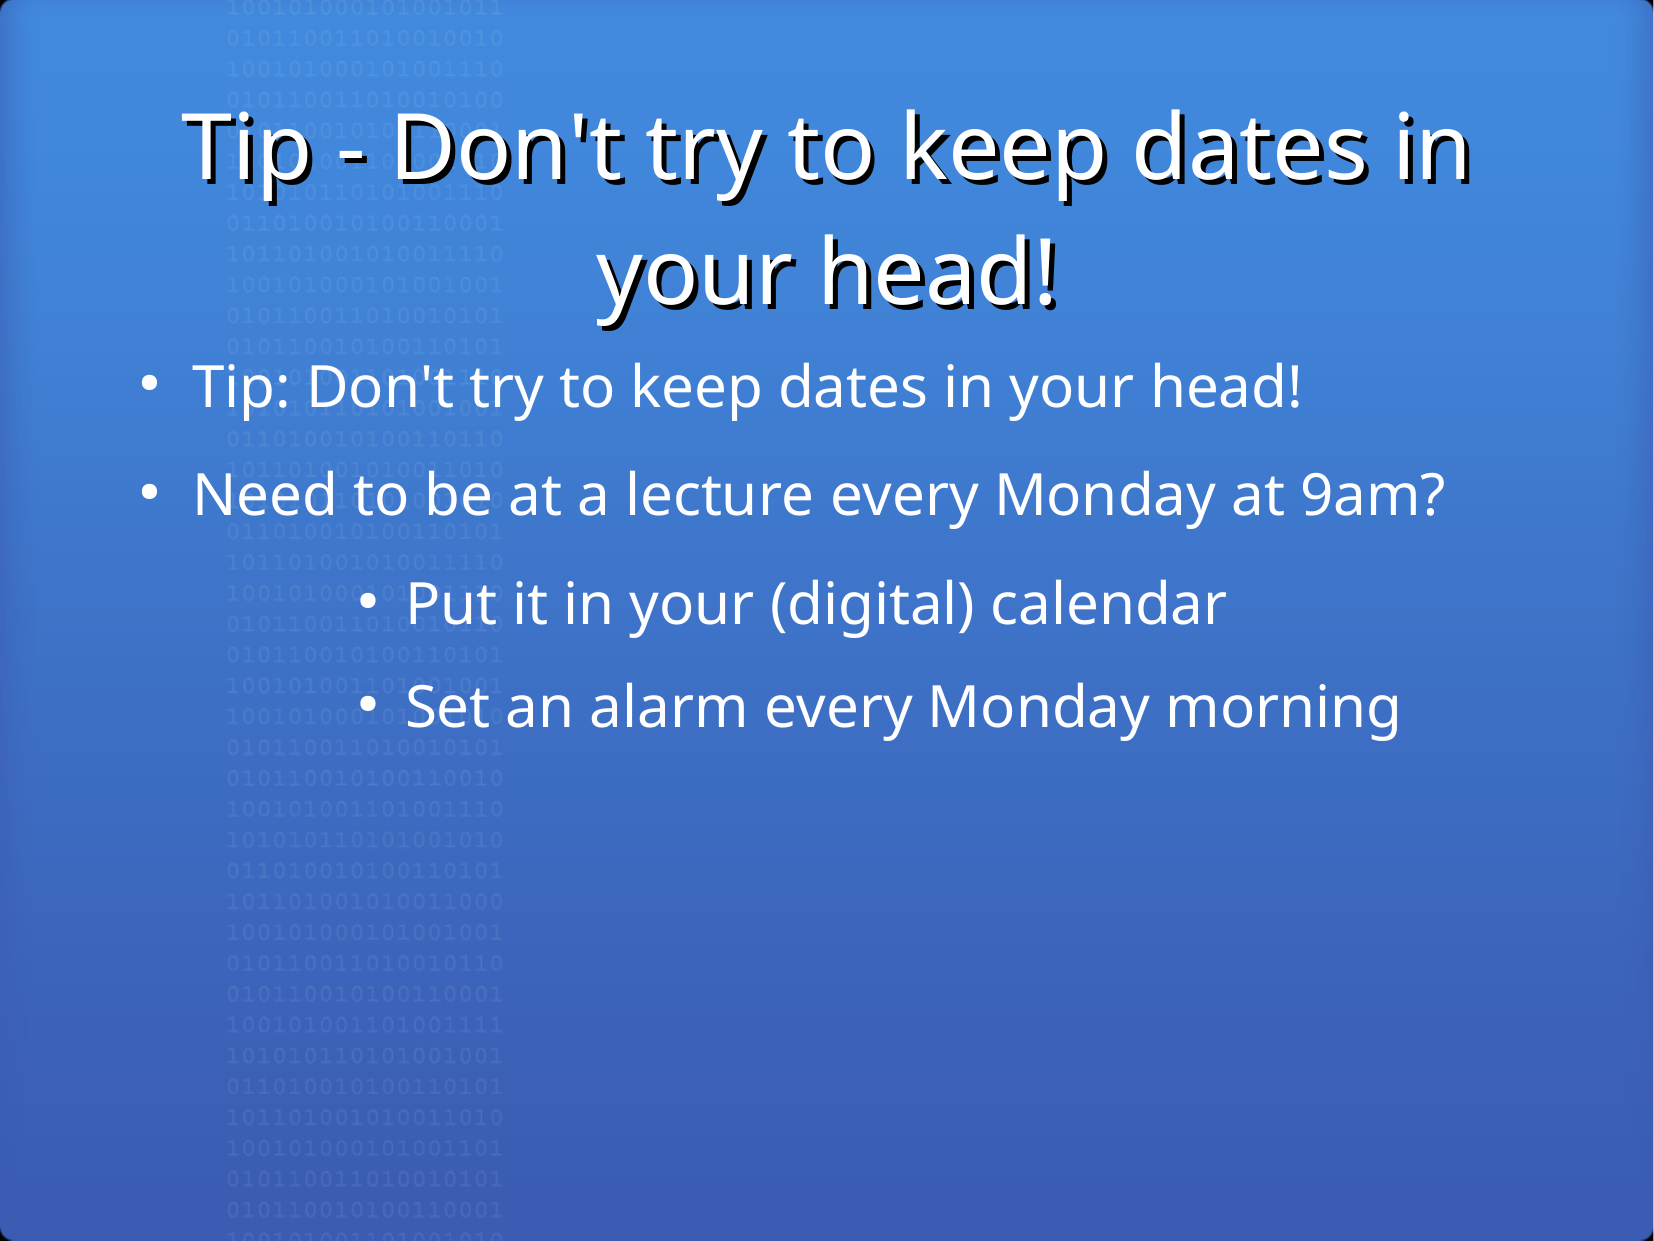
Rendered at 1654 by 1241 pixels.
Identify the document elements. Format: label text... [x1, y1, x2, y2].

list Tip: Don't try to keep dates in your head! Need to be at a lecture every Monday at 9am? Put it in your (digital) calendar Set an alarm every Monday morning [121, 344, 1534, 1127]
picture [0, 0, 1654, 1241]
title Tip - Don't try to keep dates in your head! [121, 99, 1534, 314]
